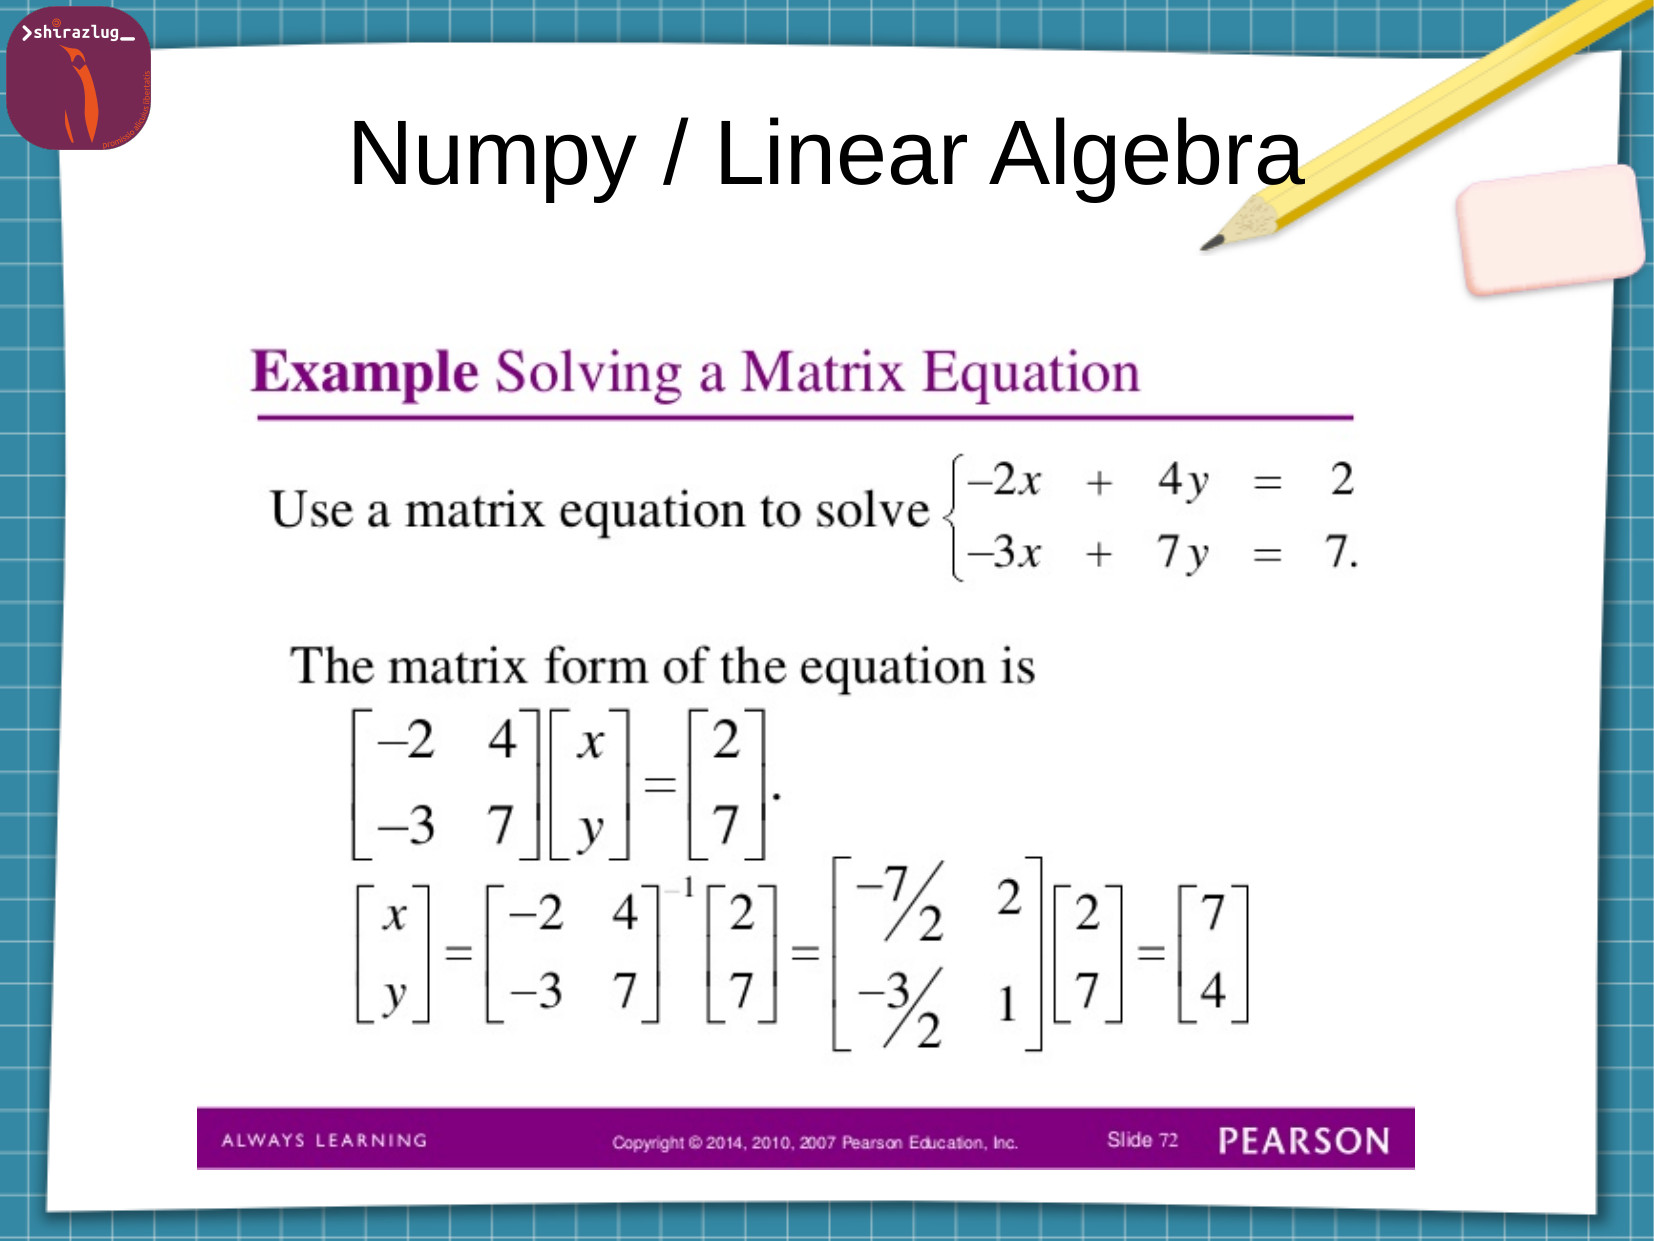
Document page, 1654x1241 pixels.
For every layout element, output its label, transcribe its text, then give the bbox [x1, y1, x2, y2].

title Numpy / Linear Algebra [82, 49, 1571, 257]
picture [0, 0, 1654, 1241]
